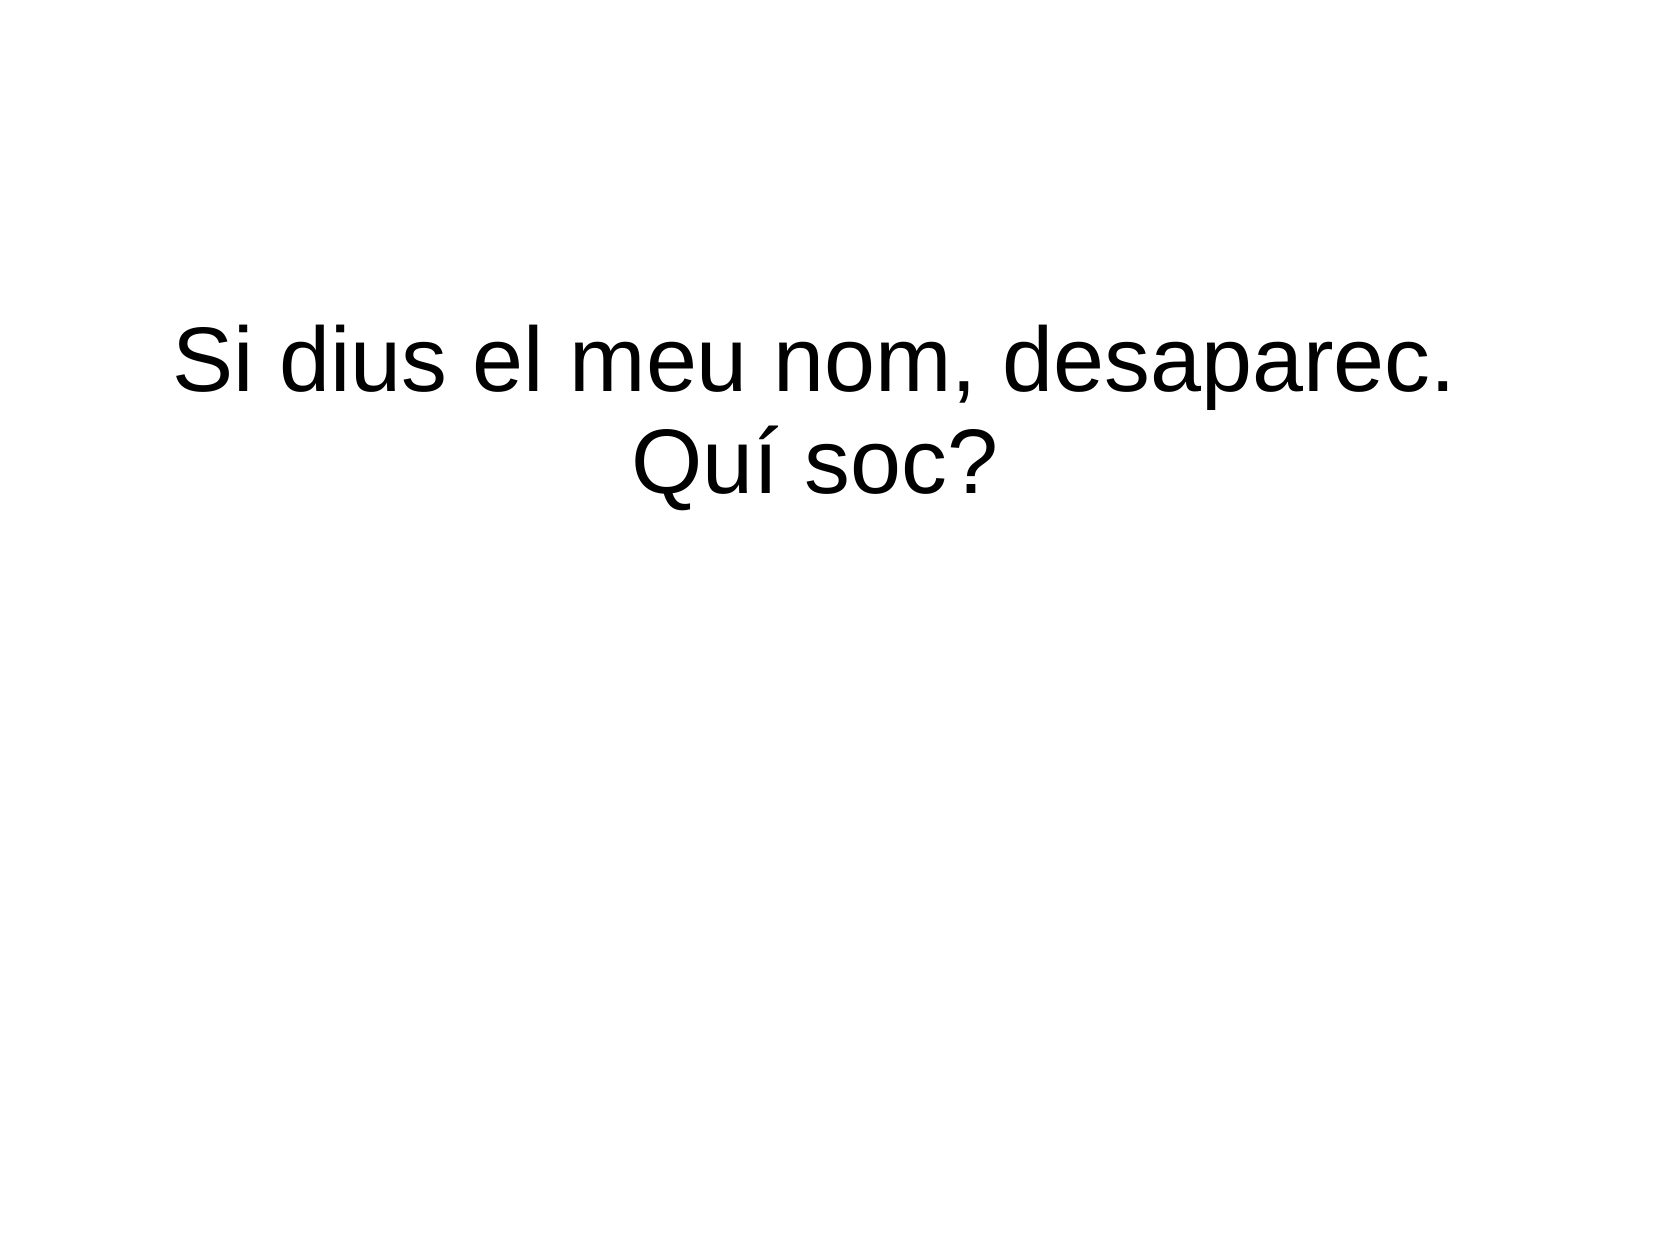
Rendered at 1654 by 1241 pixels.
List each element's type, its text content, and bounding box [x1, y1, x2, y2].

title Si dius el meu nom, desaparec. Quí soc? [70, 307, 1559, 515]
